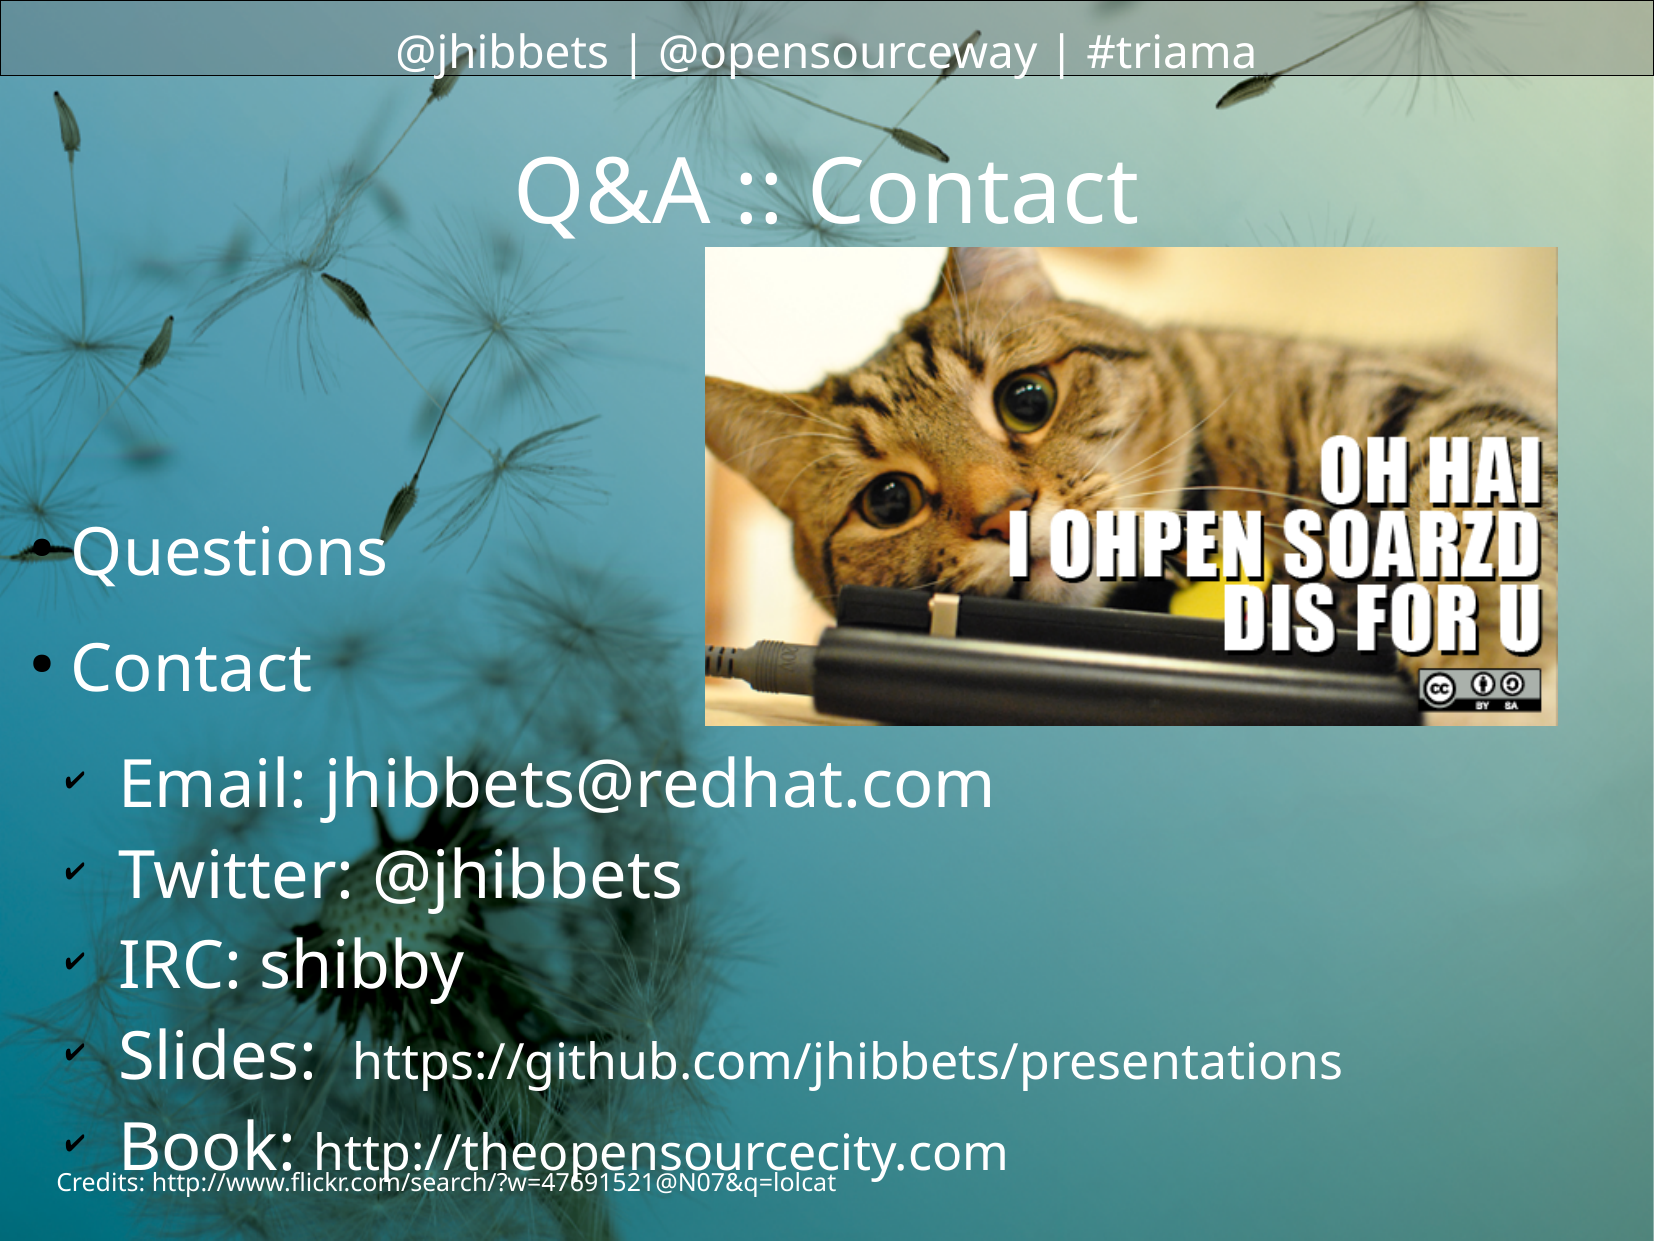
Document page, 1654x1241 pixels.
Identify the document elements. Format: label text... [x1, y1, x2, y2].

text_box Credits: http://www.flickr.com/search/?w=47691521@N07&q=lolcat [41, 1157, 867, 1197]
subtitle Questions Contact Email: jhibbets@redhat.com Twitter: @jhibbets IRC: shibby Slides: https://github.com/jhibbets/presentations Book: http://theopensourcecity.com [30, 562, 1636, 1132]
picture [0, 76, 1654, 1241]
title Q&A :: Contact [82, 84, 1571, 292]
